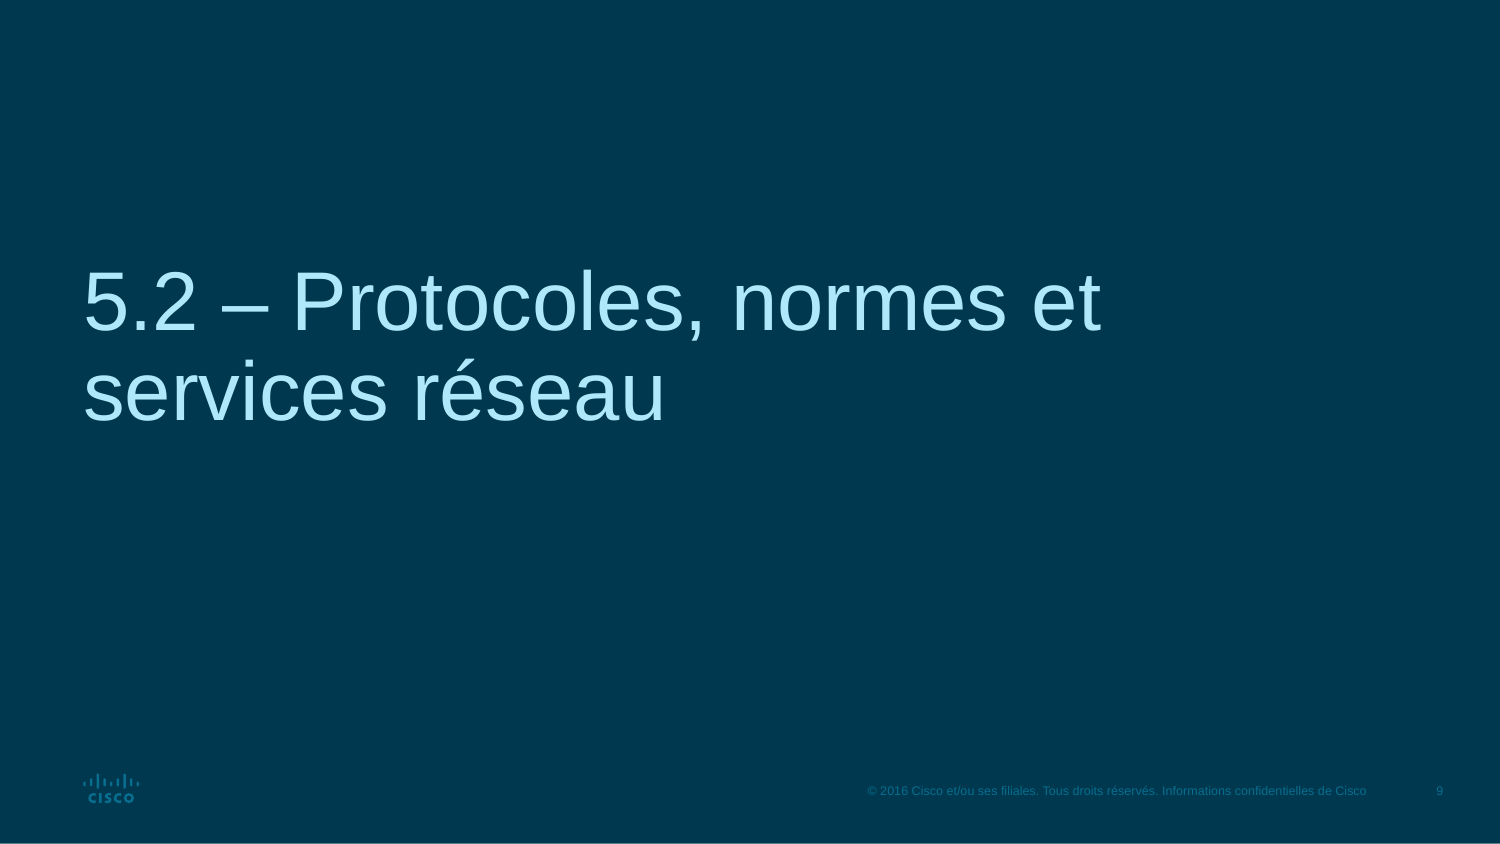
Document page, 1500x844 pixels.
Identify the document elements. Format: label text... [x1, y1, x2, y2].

title 5.2 – Protocoles, normes et services réseau [68, 150, 1315, 446]
